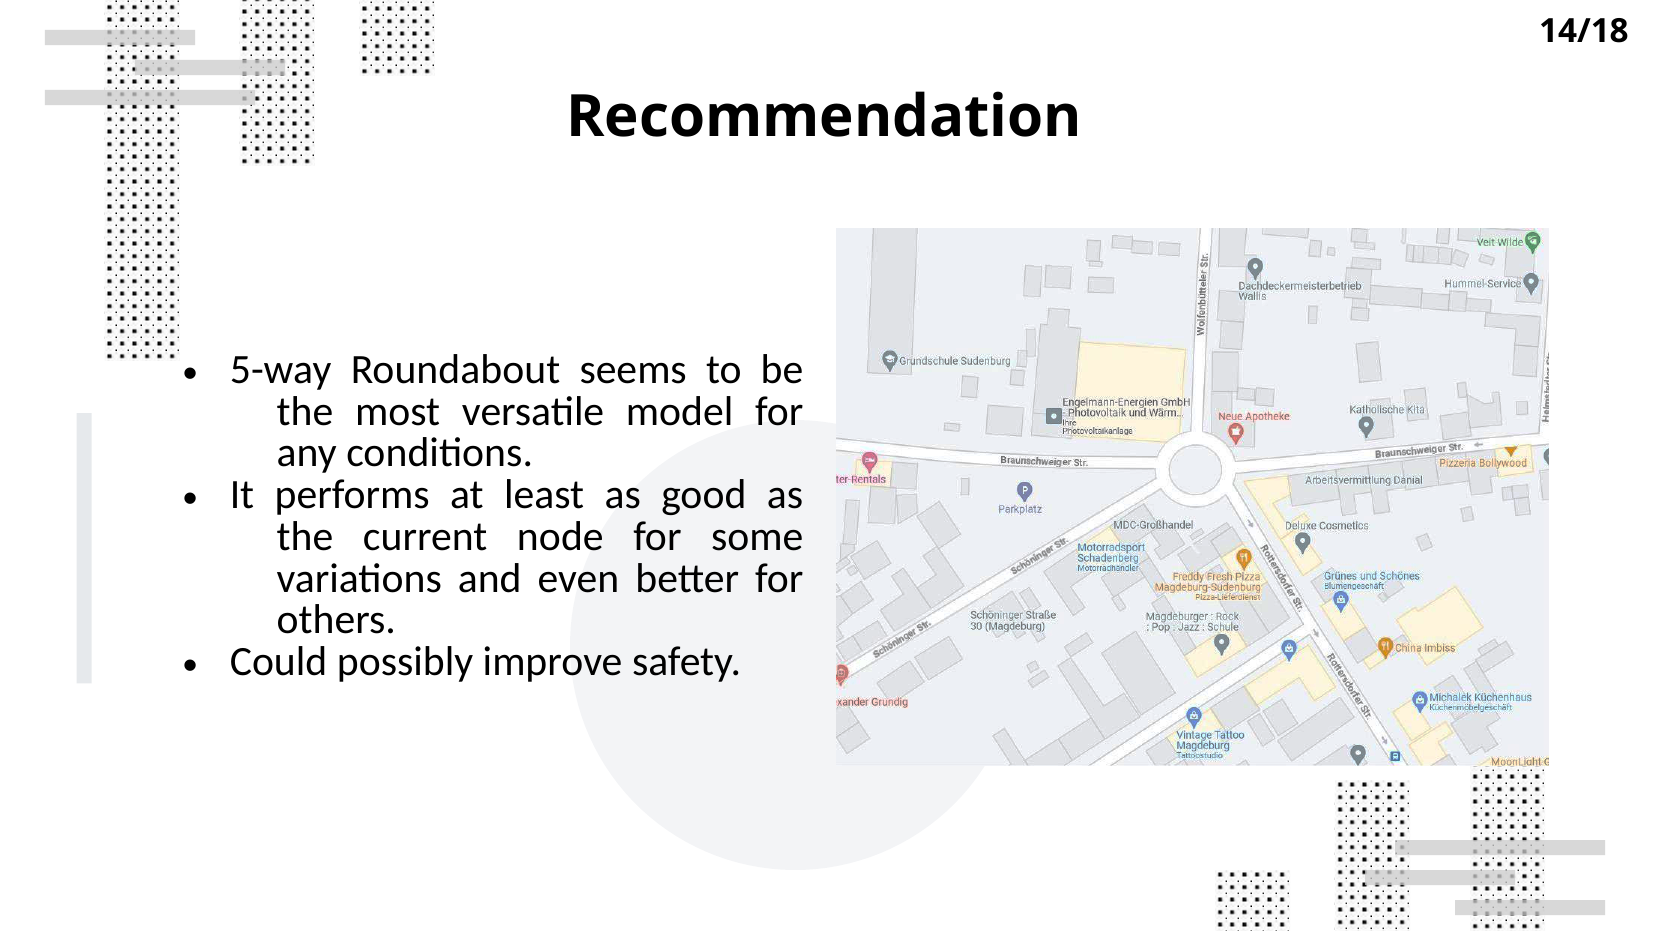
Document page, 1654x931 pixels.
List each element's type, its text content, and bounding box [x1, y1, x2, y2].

text_box [76, 413, 92, 684]
text_box 14/18 [1524, 0, 1654, 57]
text_box 5-way Roundabout seems to be the most versatile model for any conditions. It performs at least as good as the current node for some variations and even better for others. Could possibly improve safety. [168, 344, 819, 720]
picture [836, 228, 1549, 766]
text_box Recommendation [551, 70, 1122, 157]
